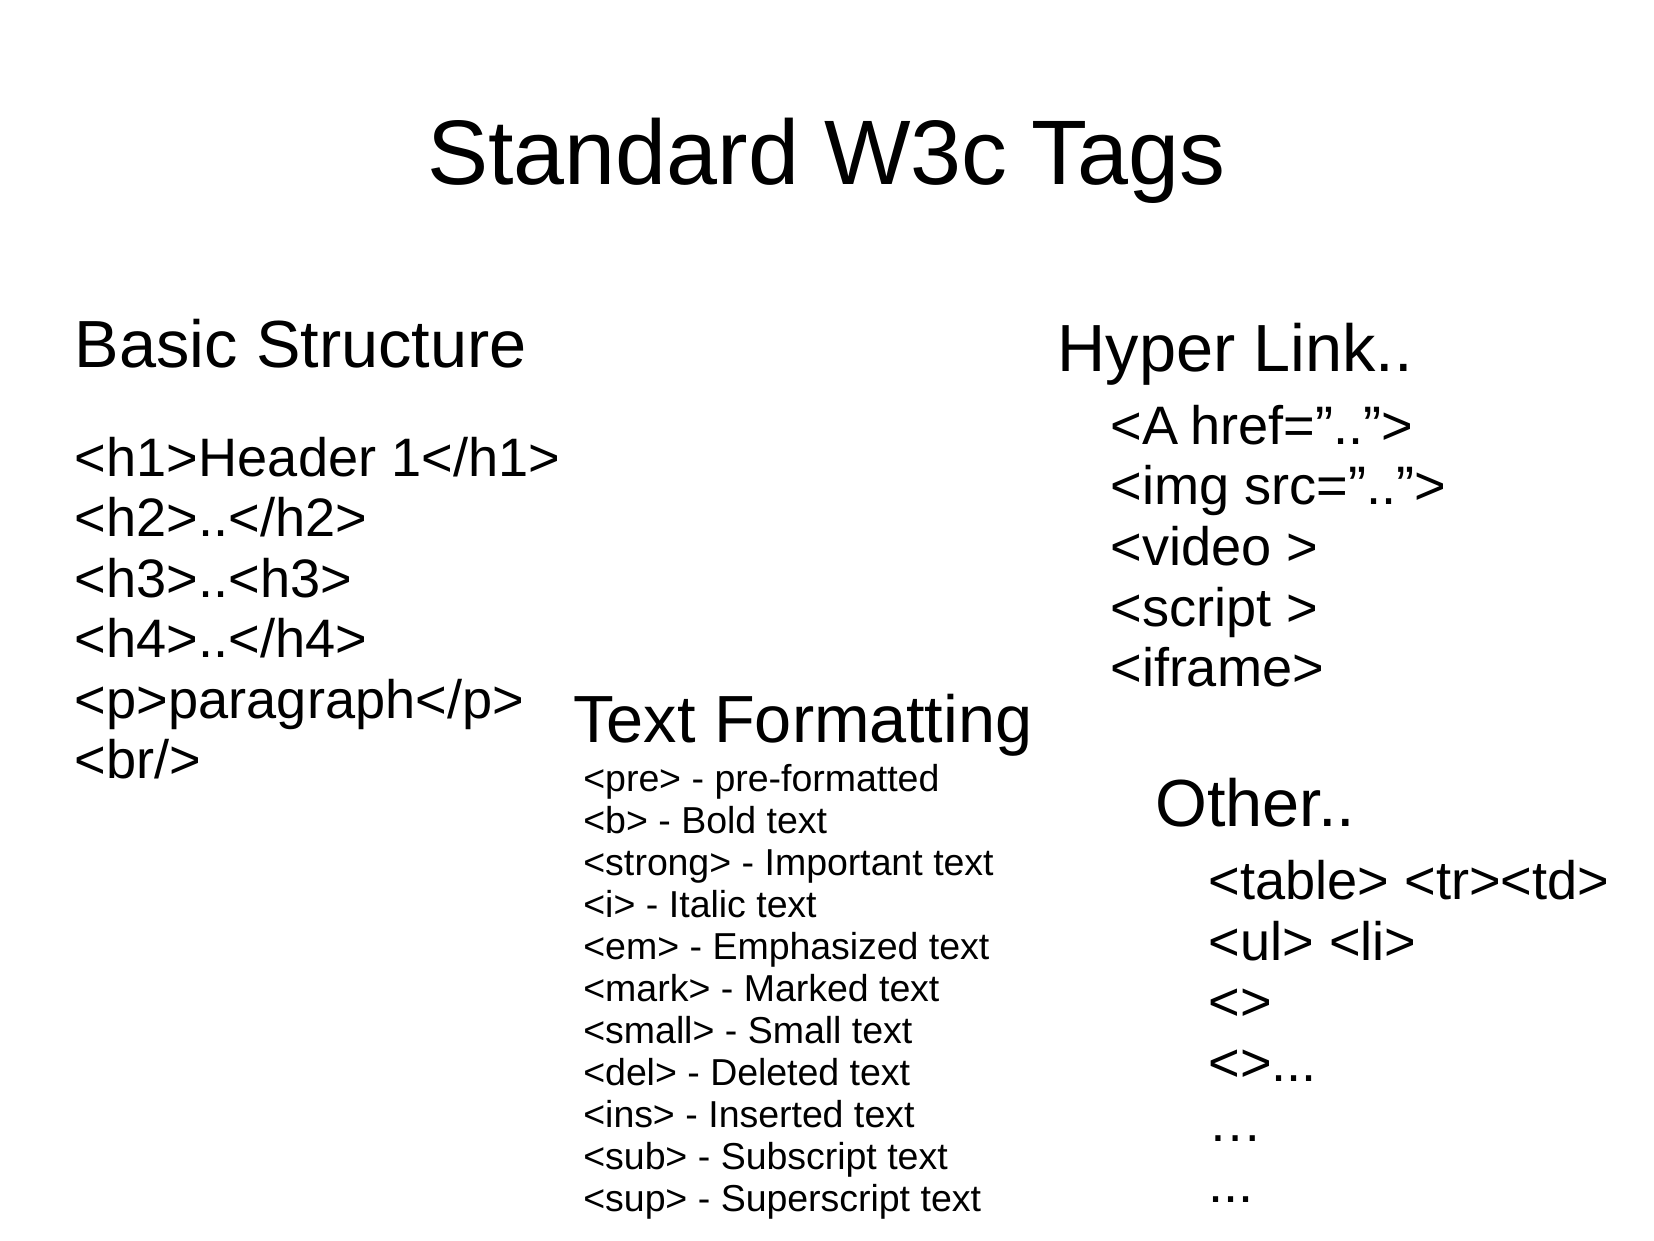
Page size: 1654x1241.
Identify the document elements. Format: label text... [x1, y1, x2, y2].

text_box <pre> - pre-formatted <b> - Bold text <strong> - Important text <i> - Italic text <em> - Emphasized text <mark> - Marked text <small> - Small text <del> - Deleted text <ins> - Inserted text <sub> - Subscript text <sup> - Superscript text [568, 765, 1009, 1227]
text_box Hyper Link.. [1042, 303, 1430, 394]
text_box Other.. [1140, 758, 1372, 849]
text_box <h1>Header 1</h1> <h2>..</h2> <h3>..<h3> <h4>..</h4> <p>paragraph</p> <br/> [60, 420, 577, 799]
title Standard W3c Tags [82, 49, 1571, 257]
text_box <A href=”..”> <img src=”..”> <video > <script > <iframe> [1095, 388, 1462, 706]
text_box Text Formatting [558, 675, 1049, 765]
text_box <table> <tr><td> <ul> <li> <> <>... … ... [1193, 843, 1626, 1222]
text_box Basic Structure [60, 300, 543, 390]
